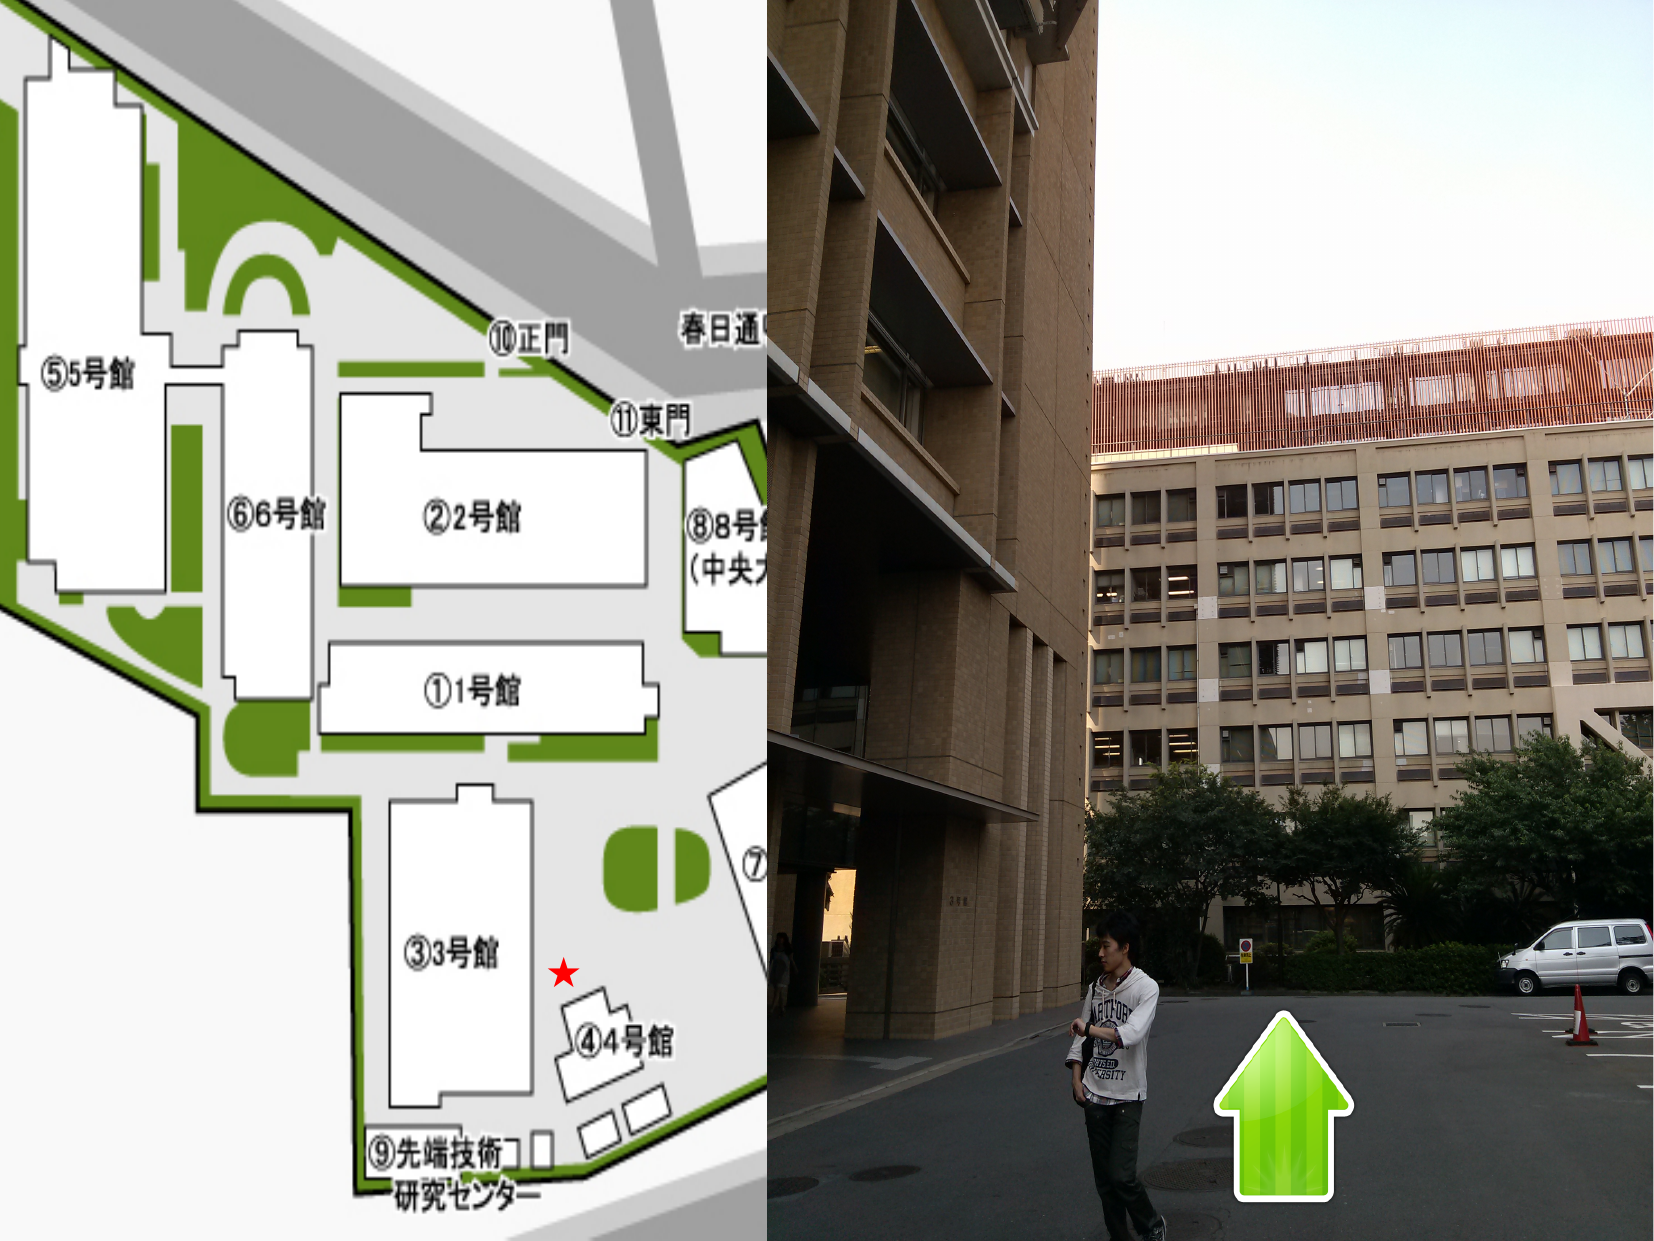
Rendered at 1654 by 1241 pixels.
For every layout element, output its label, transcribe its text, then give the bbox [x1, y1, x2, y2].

picture [0, 0, 1654, 1241]
title ★ [490, 906, 638, 1040]
